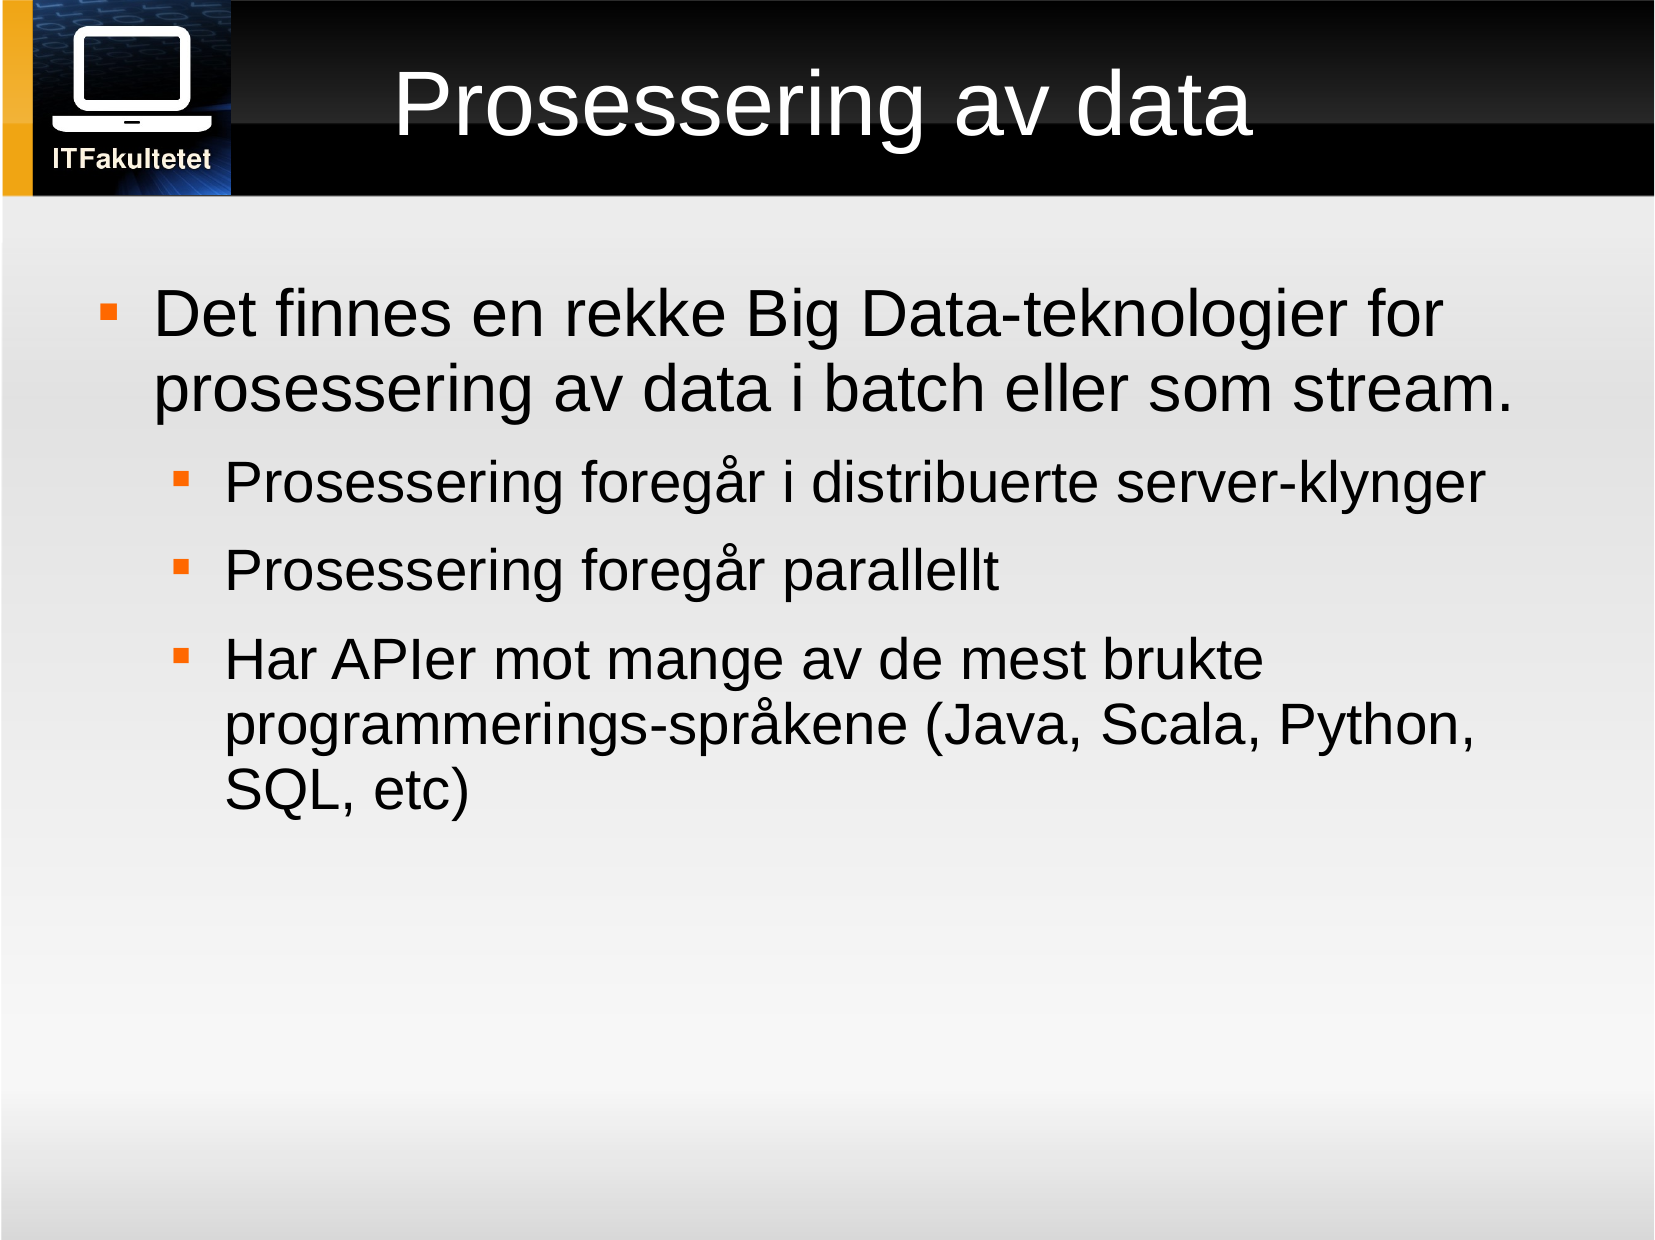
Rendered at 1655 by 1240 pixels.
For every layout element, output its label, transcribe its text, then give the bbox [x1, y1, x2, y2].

title Prosessering av data [318, 47, 1329, 160]
picture [3, 0, 1655, 1238]
list Det finnes en rekke Big Data-teknologier for prosessering av data i batch eller som stream. Prosessering foregår i distribuerte server-klynger Prosessering foregår parallellt Har APIer mot mange av de mest brukte programmerings-språkene (Java, Scala, Python, SQL, etc) [82, 276, 1572, 961]
